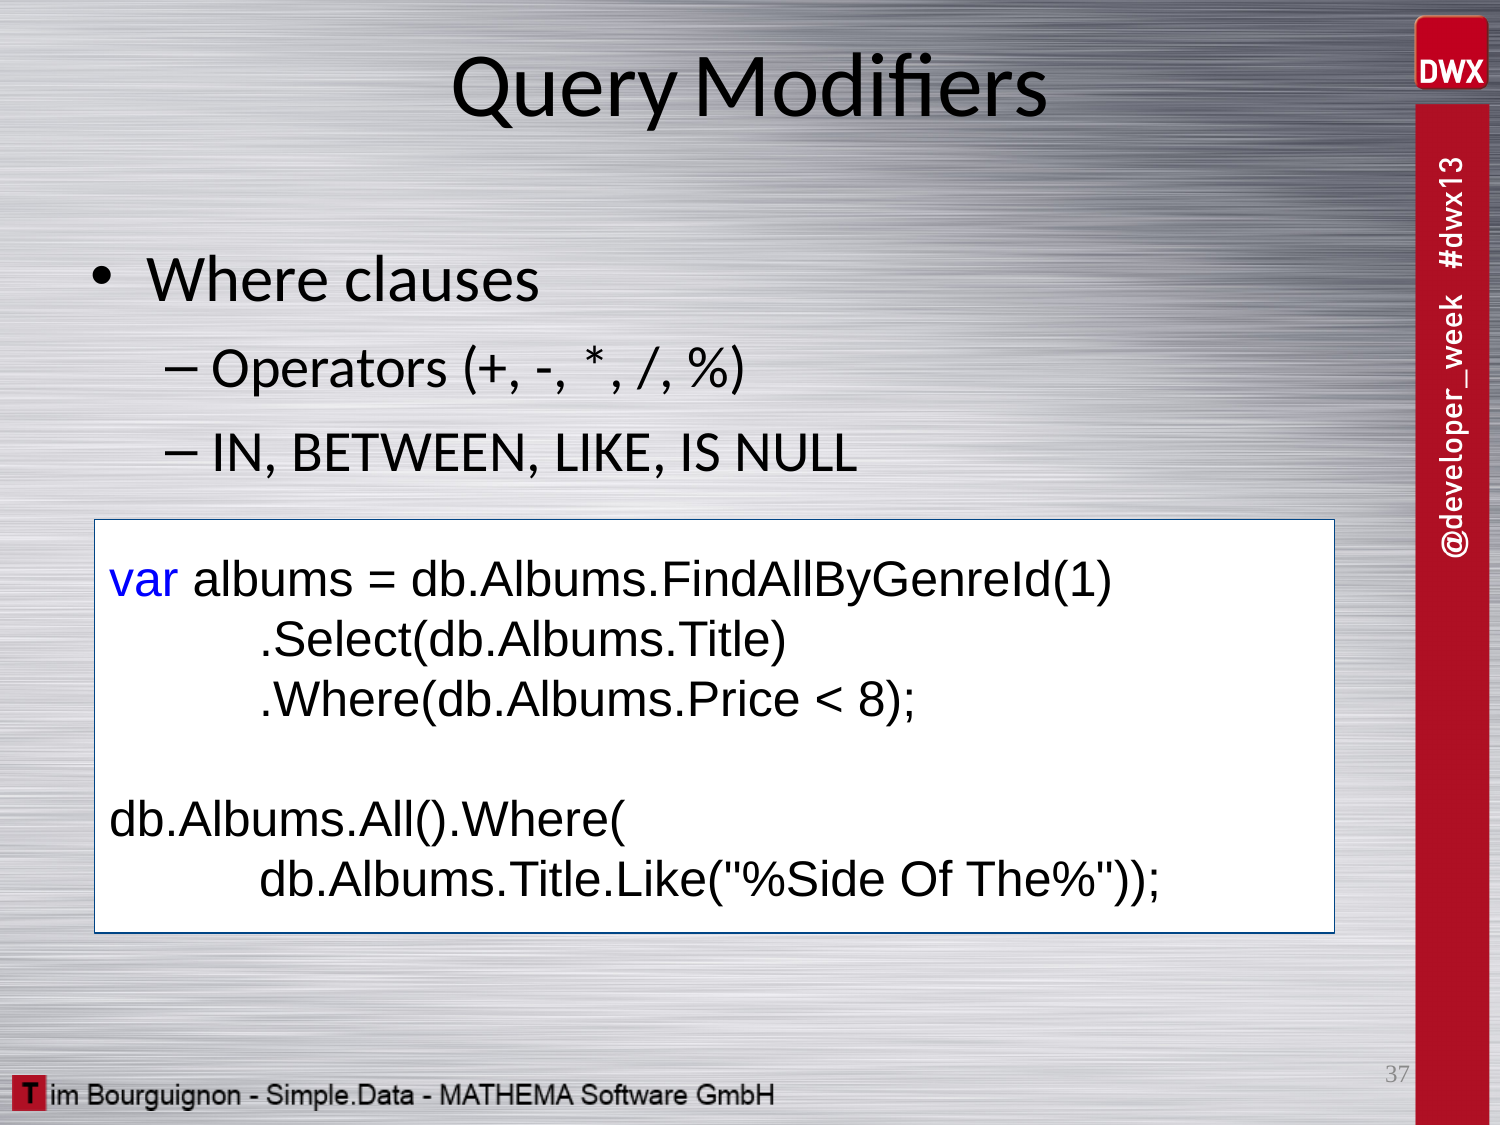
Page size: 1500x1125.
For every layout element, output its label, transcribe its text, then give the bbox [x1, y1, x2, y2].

title Query Modifiers [75, 0, 1426, 174]
text_box var albums = db.Albums.FindAllByGenreId(1) .Select(db.Albums.Title) .Where(db.Albums.Price < 8); db.Albums.All().Where( db.Albums.Title.Like("%Side Of The%")); [94, 519, 1335, 934]
picture [0, 0, 1500, 1125]
list Where clauses Operators (+, -, *, /, %) IN, BETWEEN, LIKE, IS NULL [75, 227, 1426, 970]
